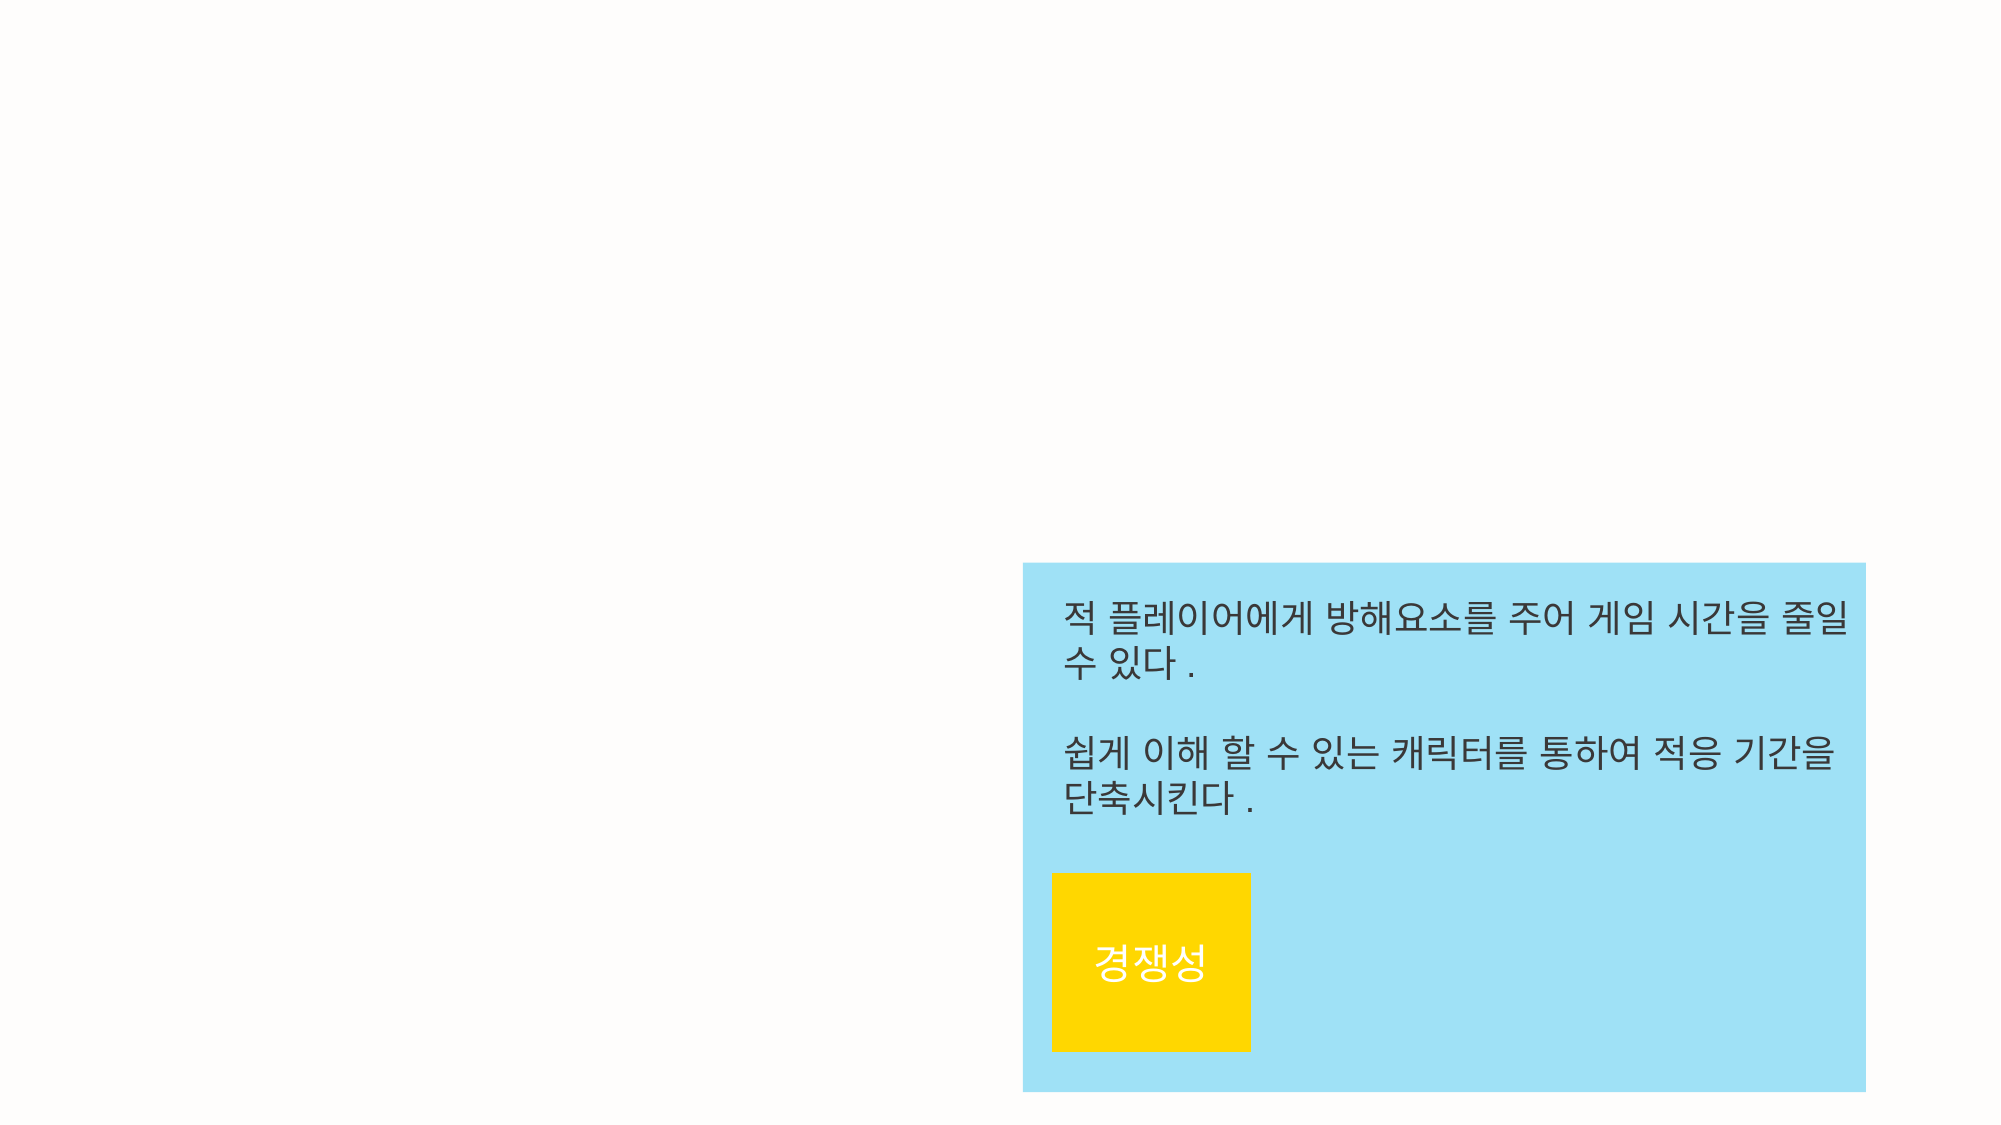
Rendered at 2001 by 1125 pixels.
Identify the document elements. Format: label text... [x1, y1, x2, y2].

text_box 경쟁성 [1052, 923, 1251, 1052]
text_box 적 플레이어에게 방해요소를 주어 게임 시간을 줄일 수 있다. 쉽게 이해 할 수 있는 캐릭터를 통하여 적응 기간을 단축시킨다. [1048, 587, 1866, 923]
text_box [1023, 563, 1866, 1092]
